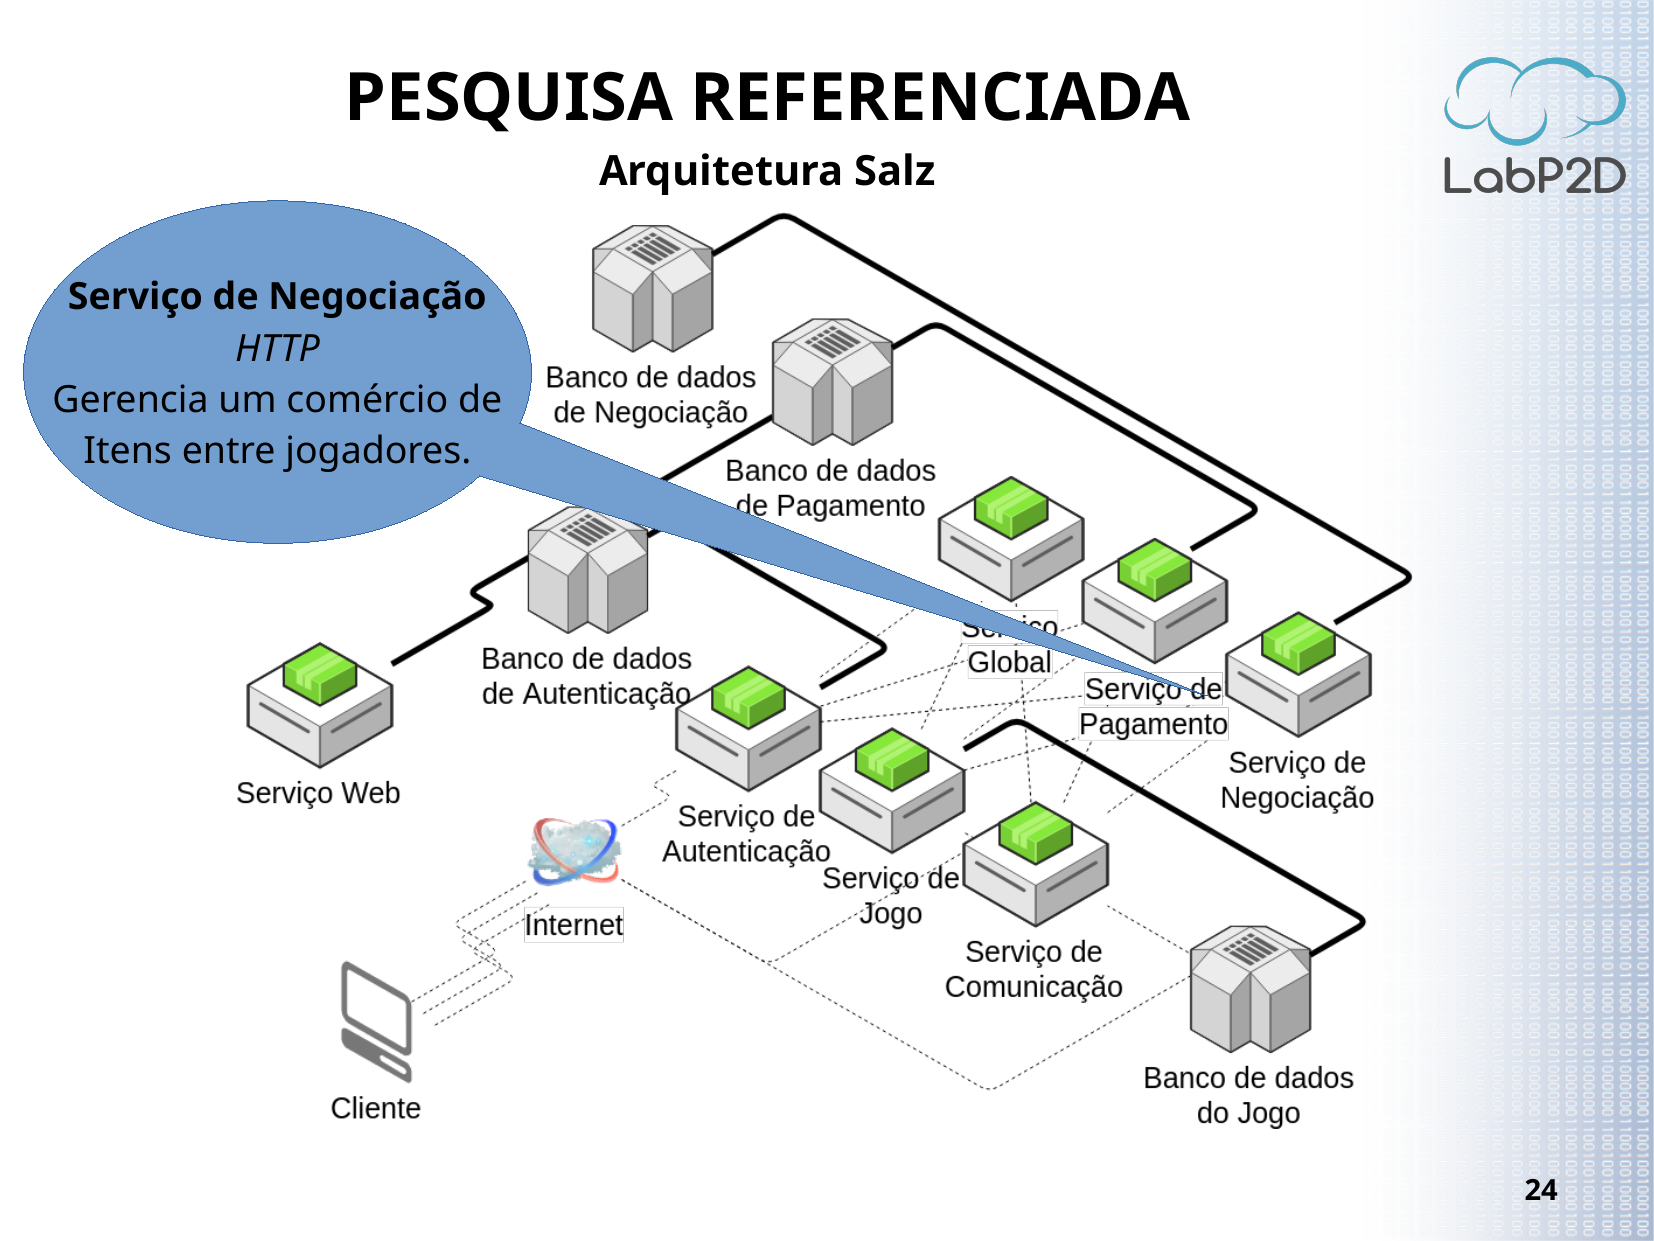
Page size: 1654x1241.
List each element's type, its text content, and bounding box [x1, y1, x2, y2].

title PESQUISA REFERENCIADA Arquitetura Salz [82, 19, 1453, 227]
picture [236, 1, 1654, 1240]
text_box Serviço de Negociação HTTP Gerencia um comércio de Itens entre jogadores. [23, 200, 1208, 696]
